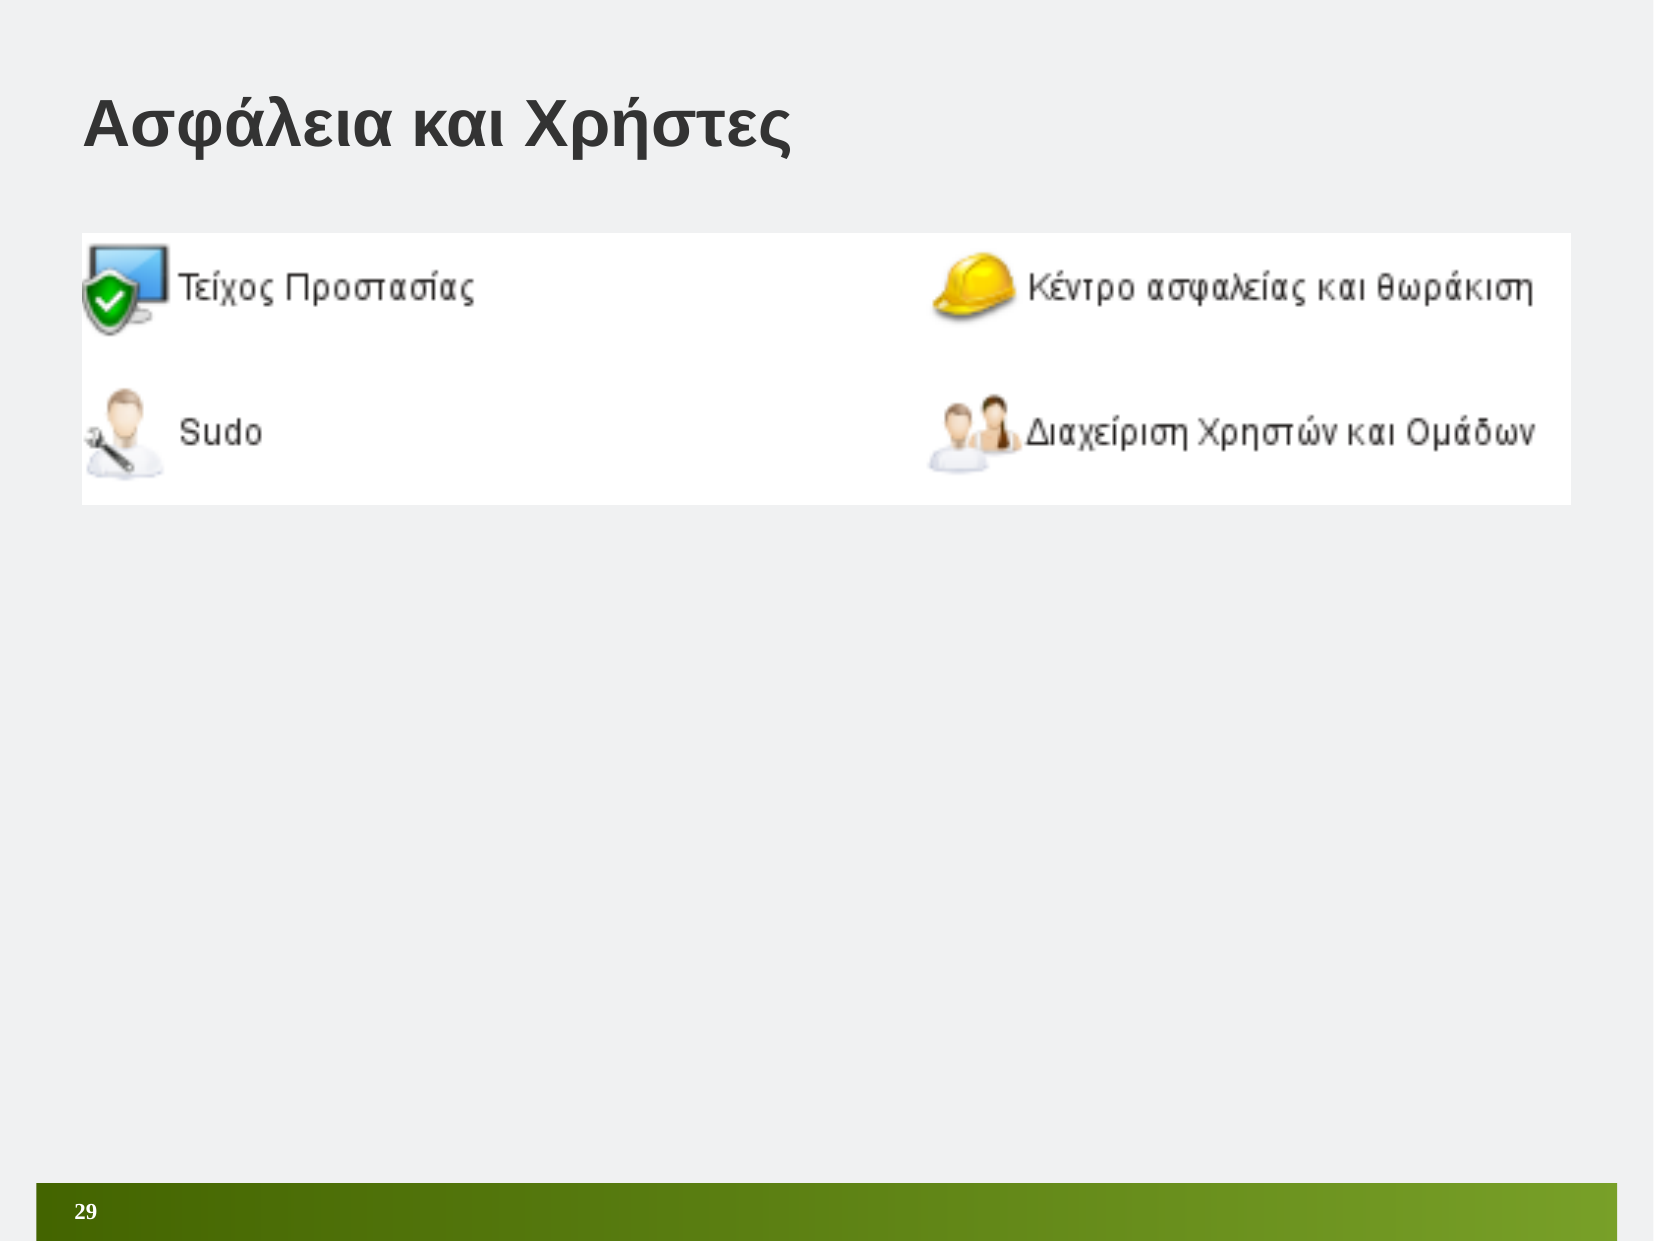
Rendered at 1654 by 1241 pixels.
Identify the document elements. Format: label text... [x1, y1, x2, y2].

picture [0, 0, 1654, 1241]
title Ασφάλεια και Χρήστες [82, 49, 1571, 198]
